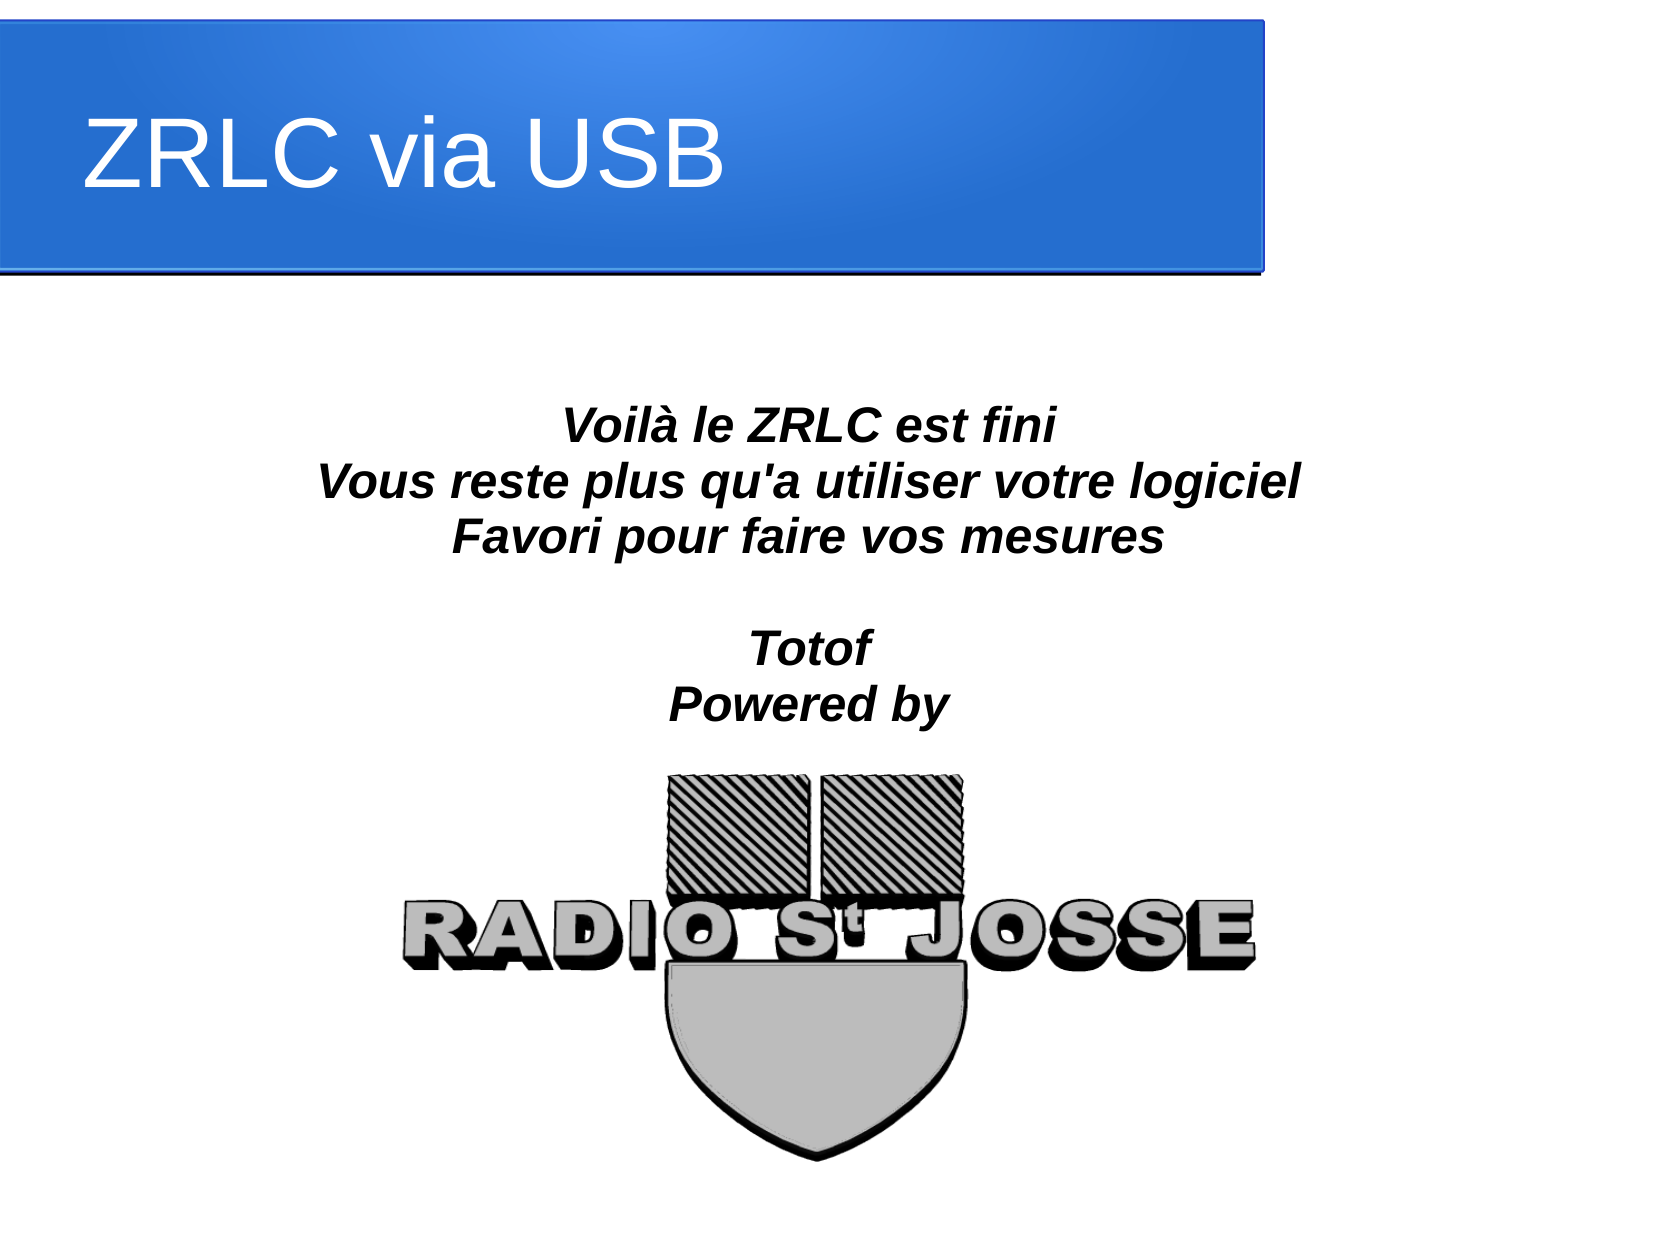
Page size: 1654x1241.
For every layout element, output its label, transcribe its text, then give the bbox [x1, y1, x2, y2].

text_box Voilà le ZRLC est fini Vous reste plus qu'a utiliser votre logiciel Favori pour faire vos mesures Totof Powered by [283, 389, 1335, 839]
picture [344, 714, 1316, 1223]
title ZRLC via USB [82, 49, 1250, 257]
